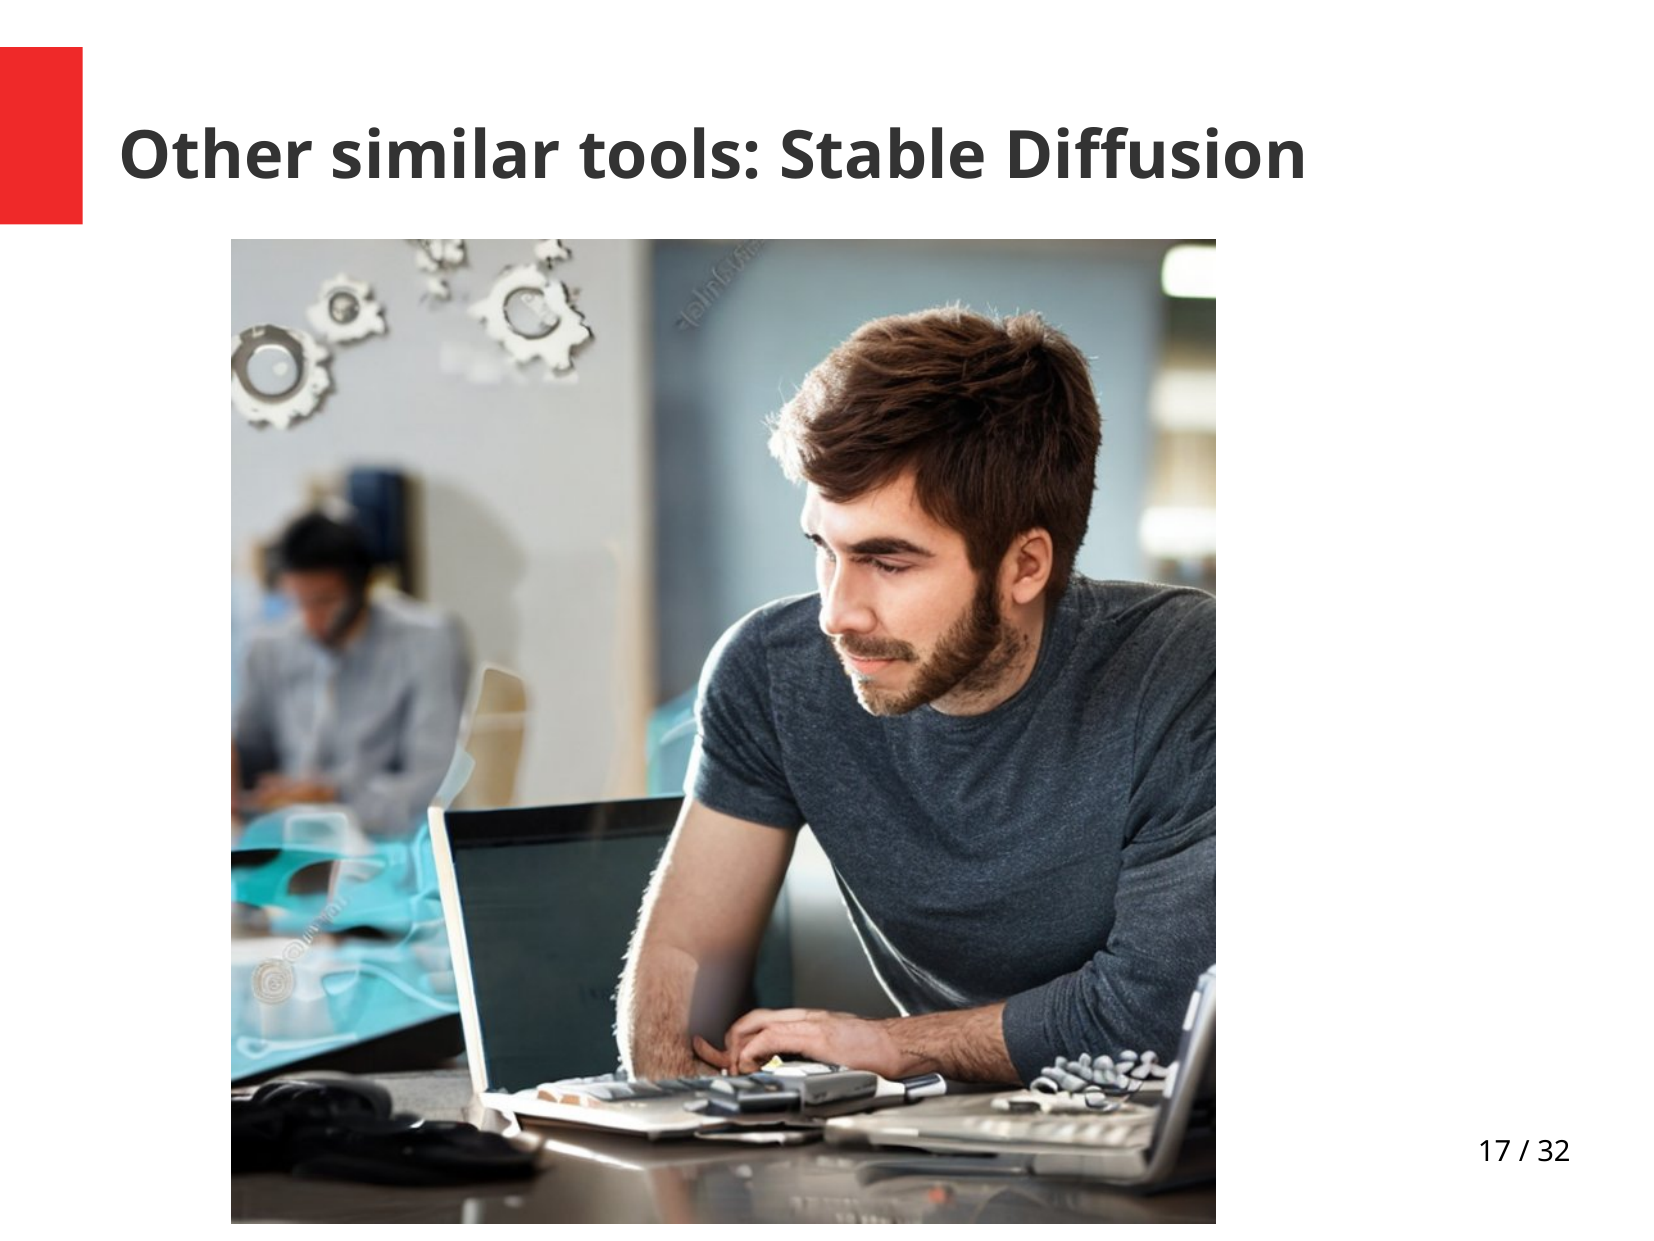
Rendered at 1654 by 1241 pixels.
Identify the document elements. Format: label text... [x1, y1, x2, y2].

title Other similar tools: Stable Diffusion [118, 49, 1571, 257]
picture [231, 239, 1216, 1224]
